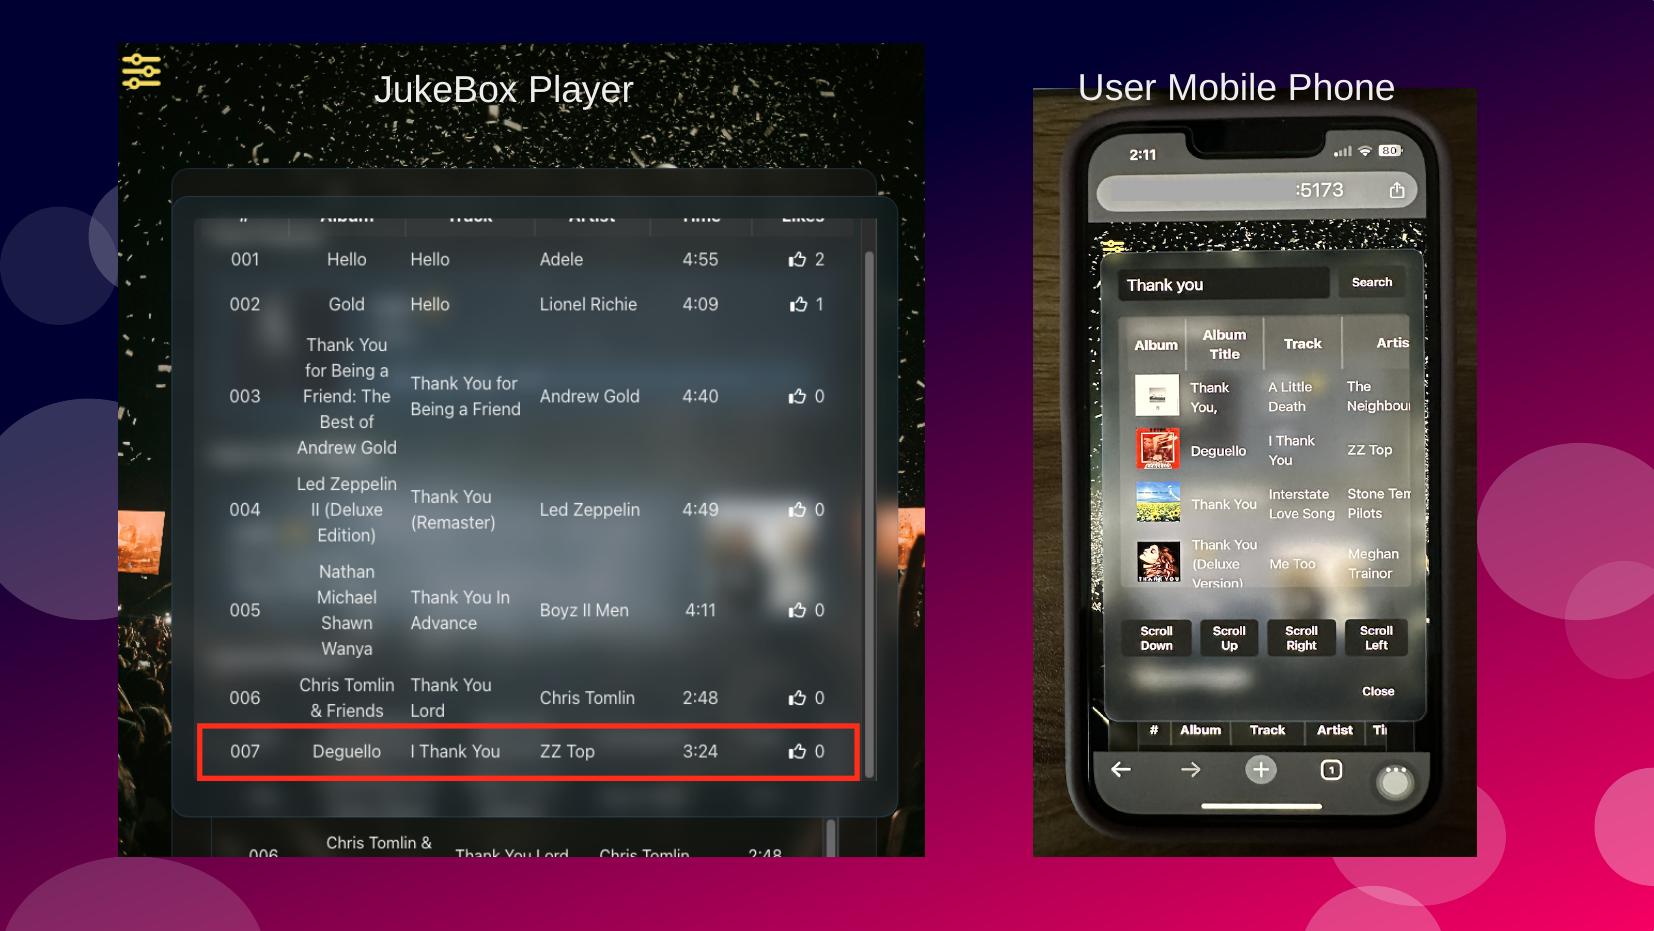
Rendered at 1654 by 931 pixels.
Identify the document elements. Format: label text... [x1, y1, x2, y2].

text_box User Mobile Phone [1062, 59, 1412, 116]
text_box JukeBox Player [359, 61, 650, 119]
picture [118, 43, 925, 857]
picture [1033, 88, 1477, 857]
